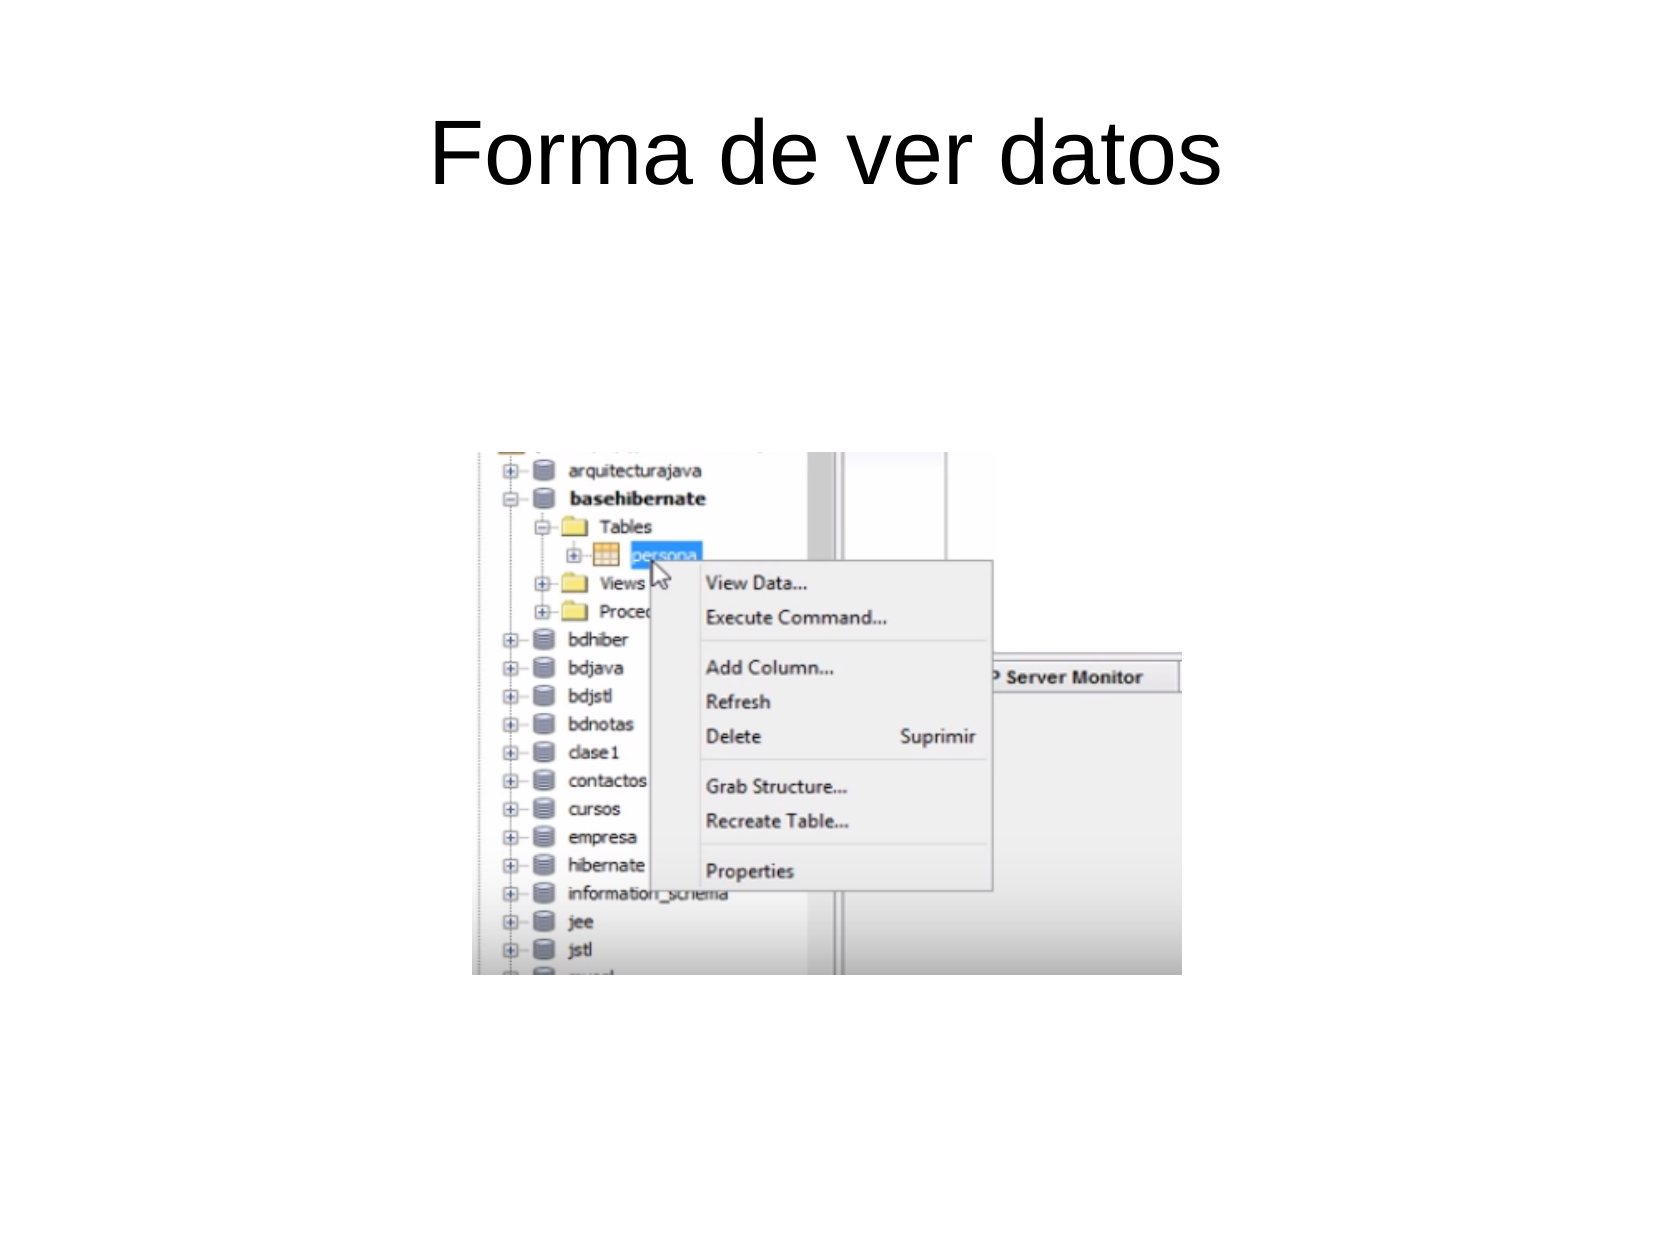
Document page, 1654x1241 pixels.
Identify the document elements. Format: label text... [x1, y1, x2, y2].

title Forma de ver datos [82, 49, 1571, 257]
picture [472, 452, 1182, 975]
